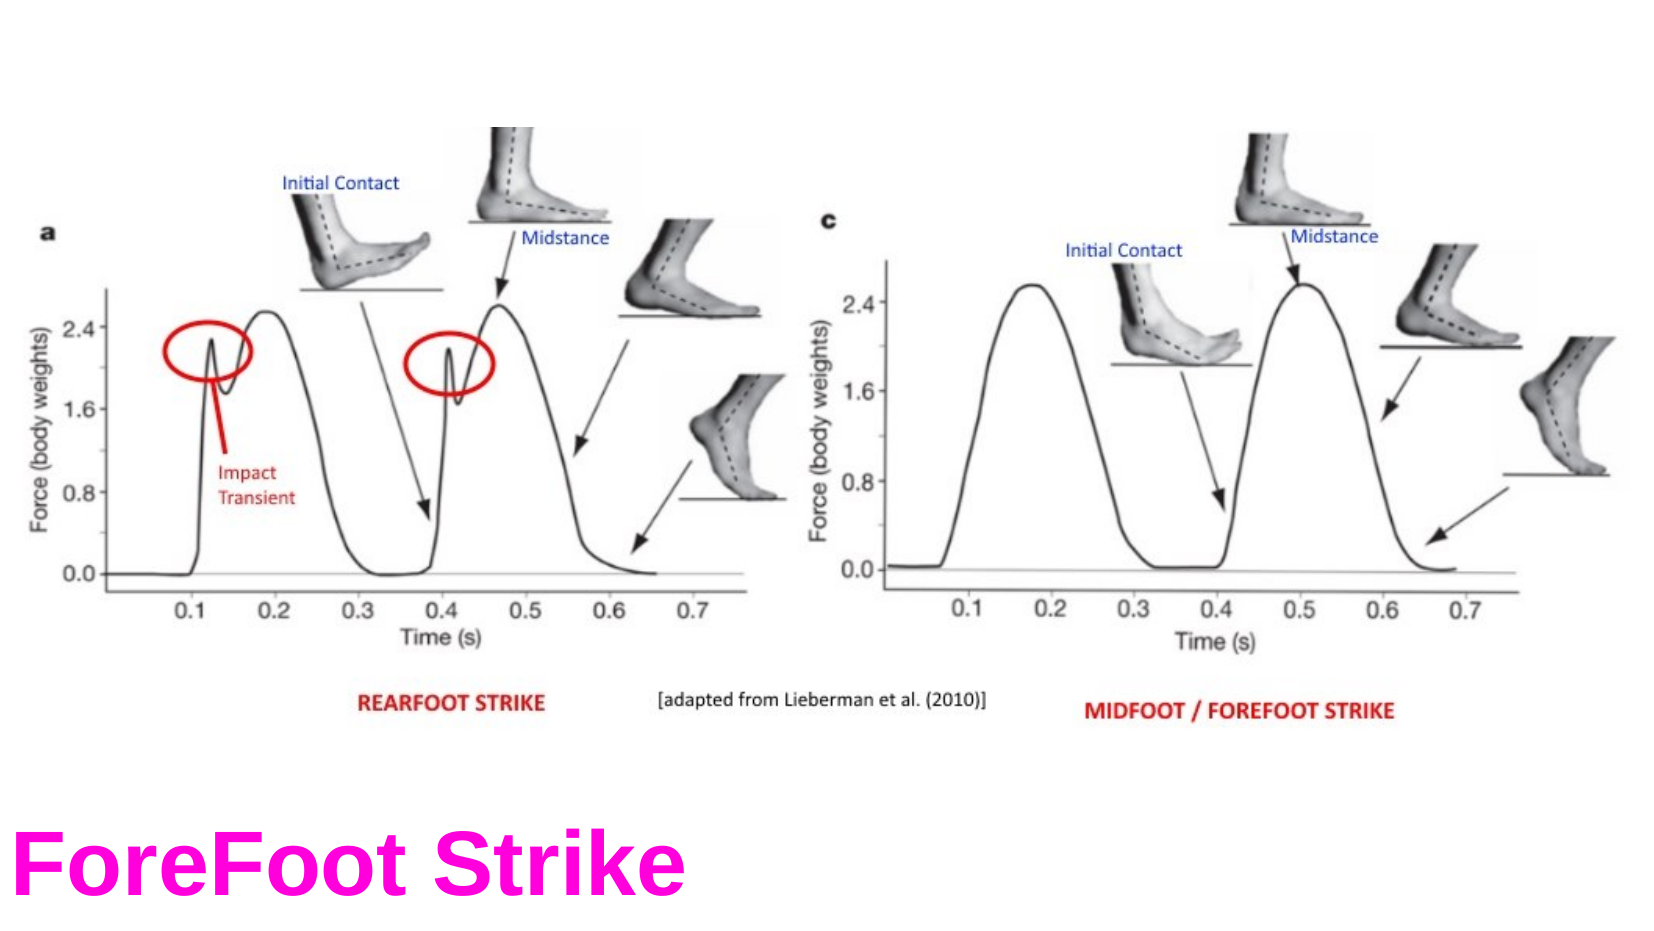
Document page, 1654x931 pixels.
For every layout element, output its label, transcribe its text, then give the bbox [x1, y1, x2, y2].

title ForeFoot Strike [10, 570, 1409, 916]
picture [23, 127, 1630, 736]
